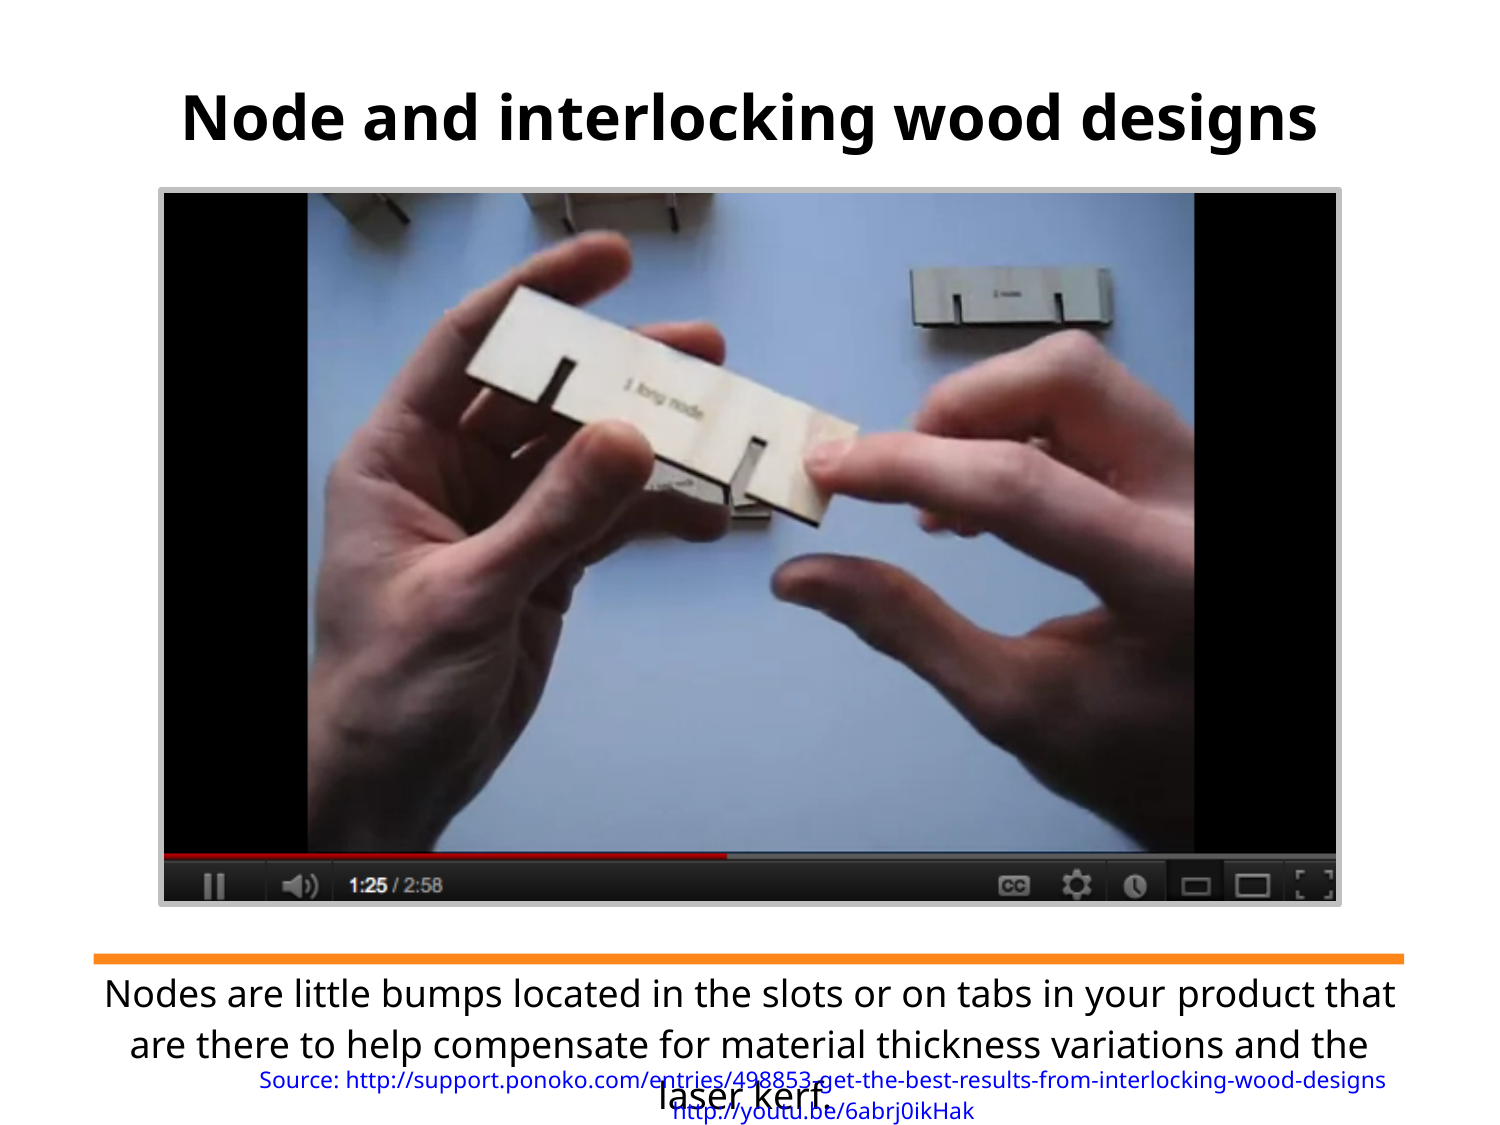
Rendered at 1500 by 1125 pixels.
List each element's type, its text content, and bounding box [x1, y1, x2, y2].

title Node and interlocking wood designs [75, 44, 1426, 188]
picture [1256, 1077, 1263, 1087]
text_box Nodes are little bumps located in the slots or on tabs in your product that are there to help compensate for material thickness variations and the laser kerf. [76, 960, 1424, 1064]
text_box Source: http://support.ponoko.com/entries/498853-get-the-best-results-from-interlocking-wood-designs http://youtu.be/6abrj0ikHak [244, 1056, 1256, 1123]
picture [0, 0, 1500, 1125]
